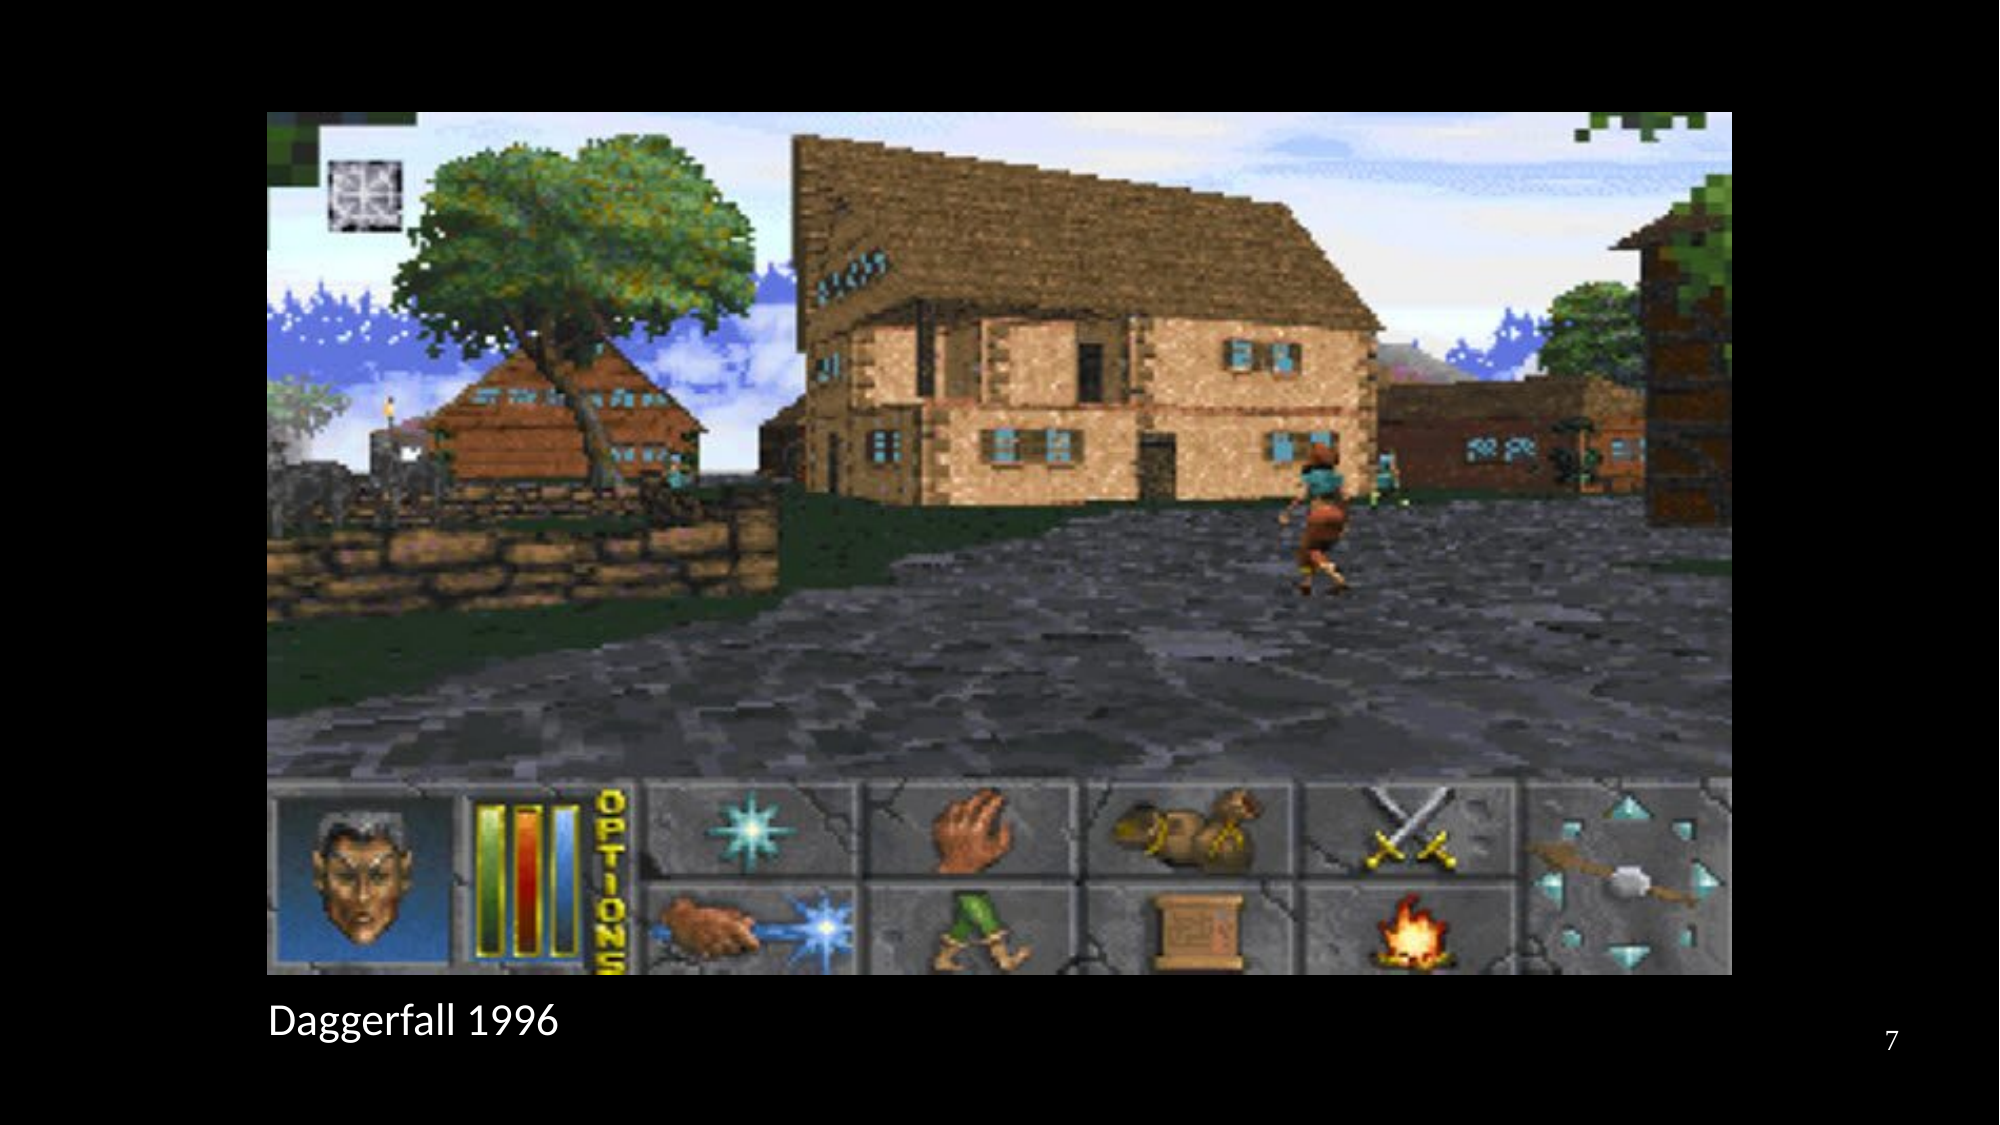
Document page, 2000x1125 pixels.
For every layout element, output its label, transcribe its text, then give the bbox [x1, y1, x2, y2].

text_box Daggerfall 1996 [253, 981, 575, 1052]
picture [267, 112, 1732, 976]
